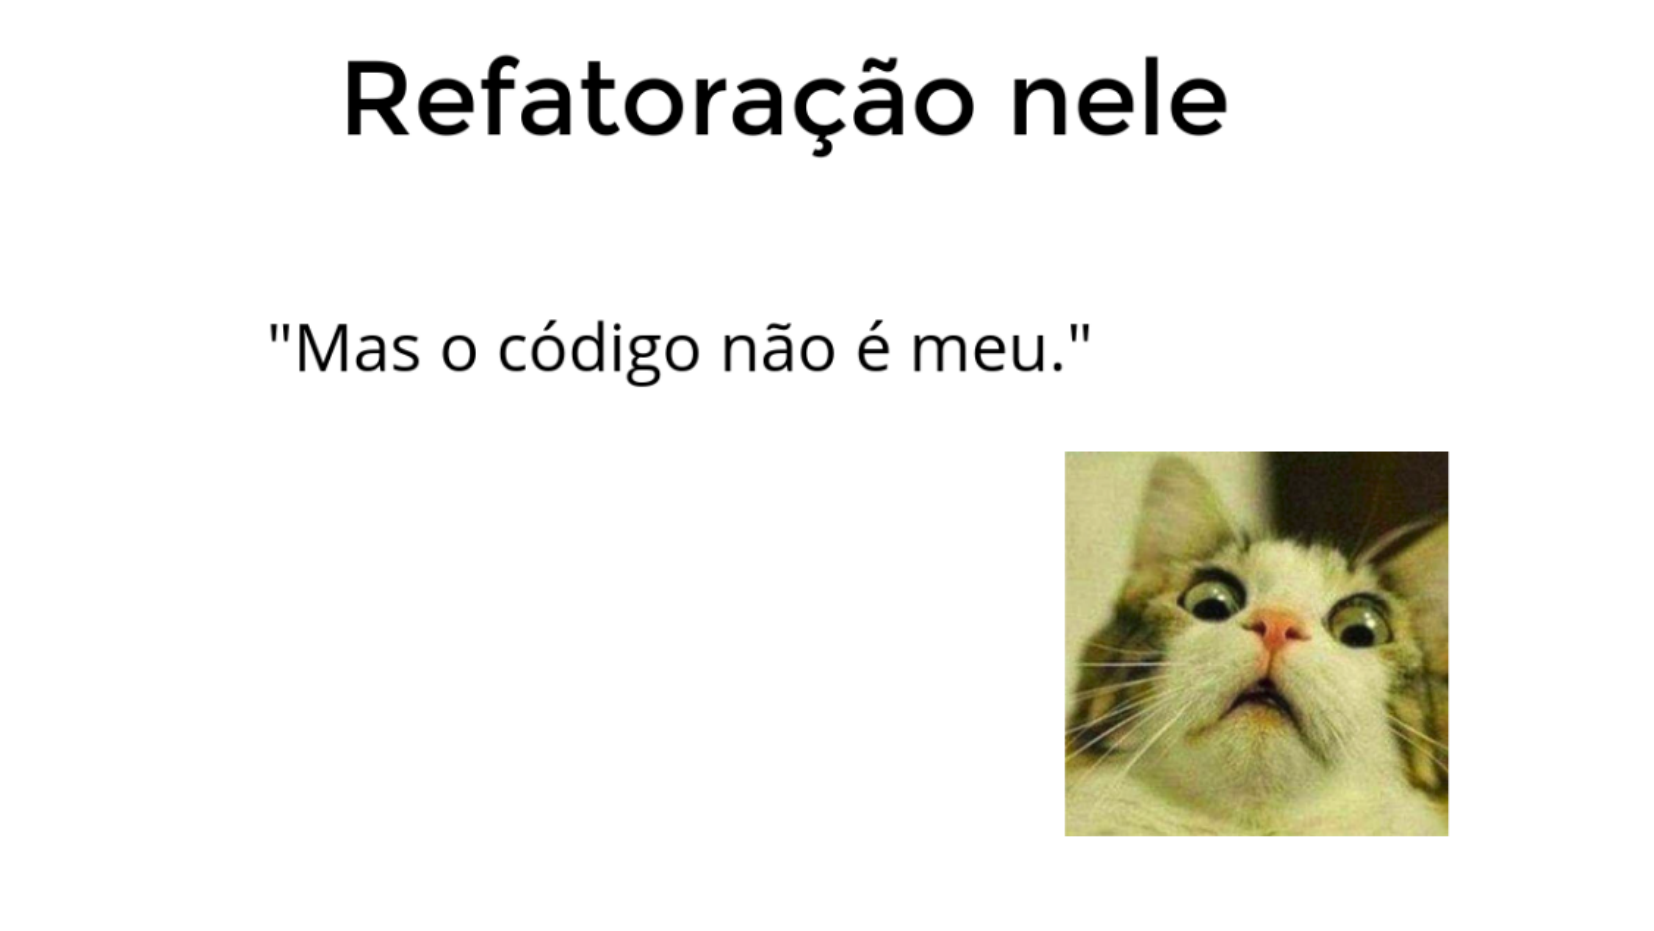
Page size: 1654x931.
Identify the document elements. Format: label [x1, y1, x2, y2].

picture [188, 0, 1469, 930]
